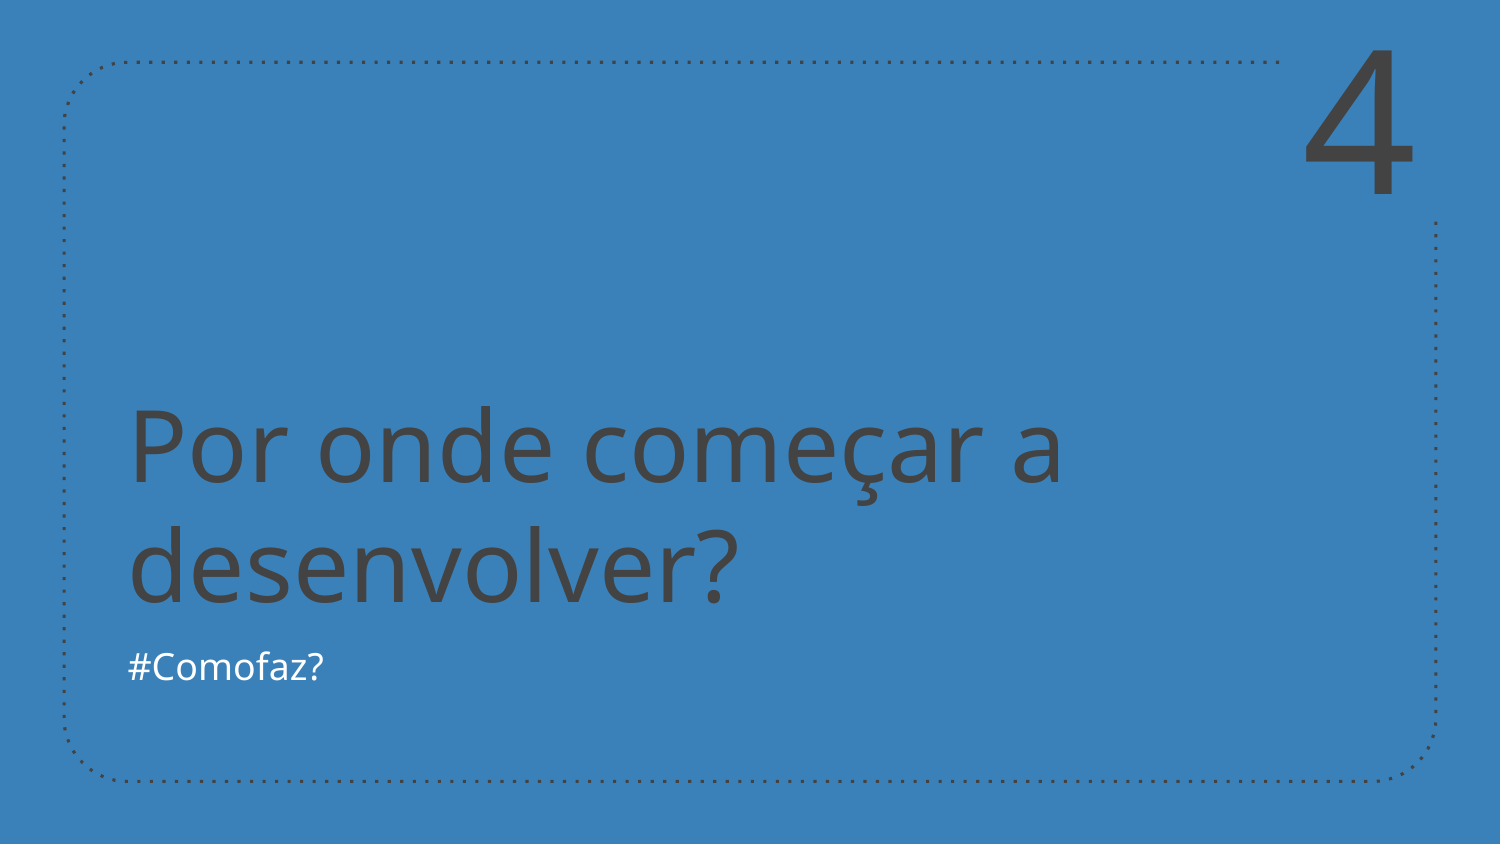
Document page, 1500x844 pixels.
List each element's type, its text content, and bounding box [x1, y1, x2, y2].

subtitle #Comofaz? [112, 628, 1388, 758]
title Por onde começar a desenvolver? [112, 447, 1388, 628]
text_box 4 [1281, 0, 1439, 229]
